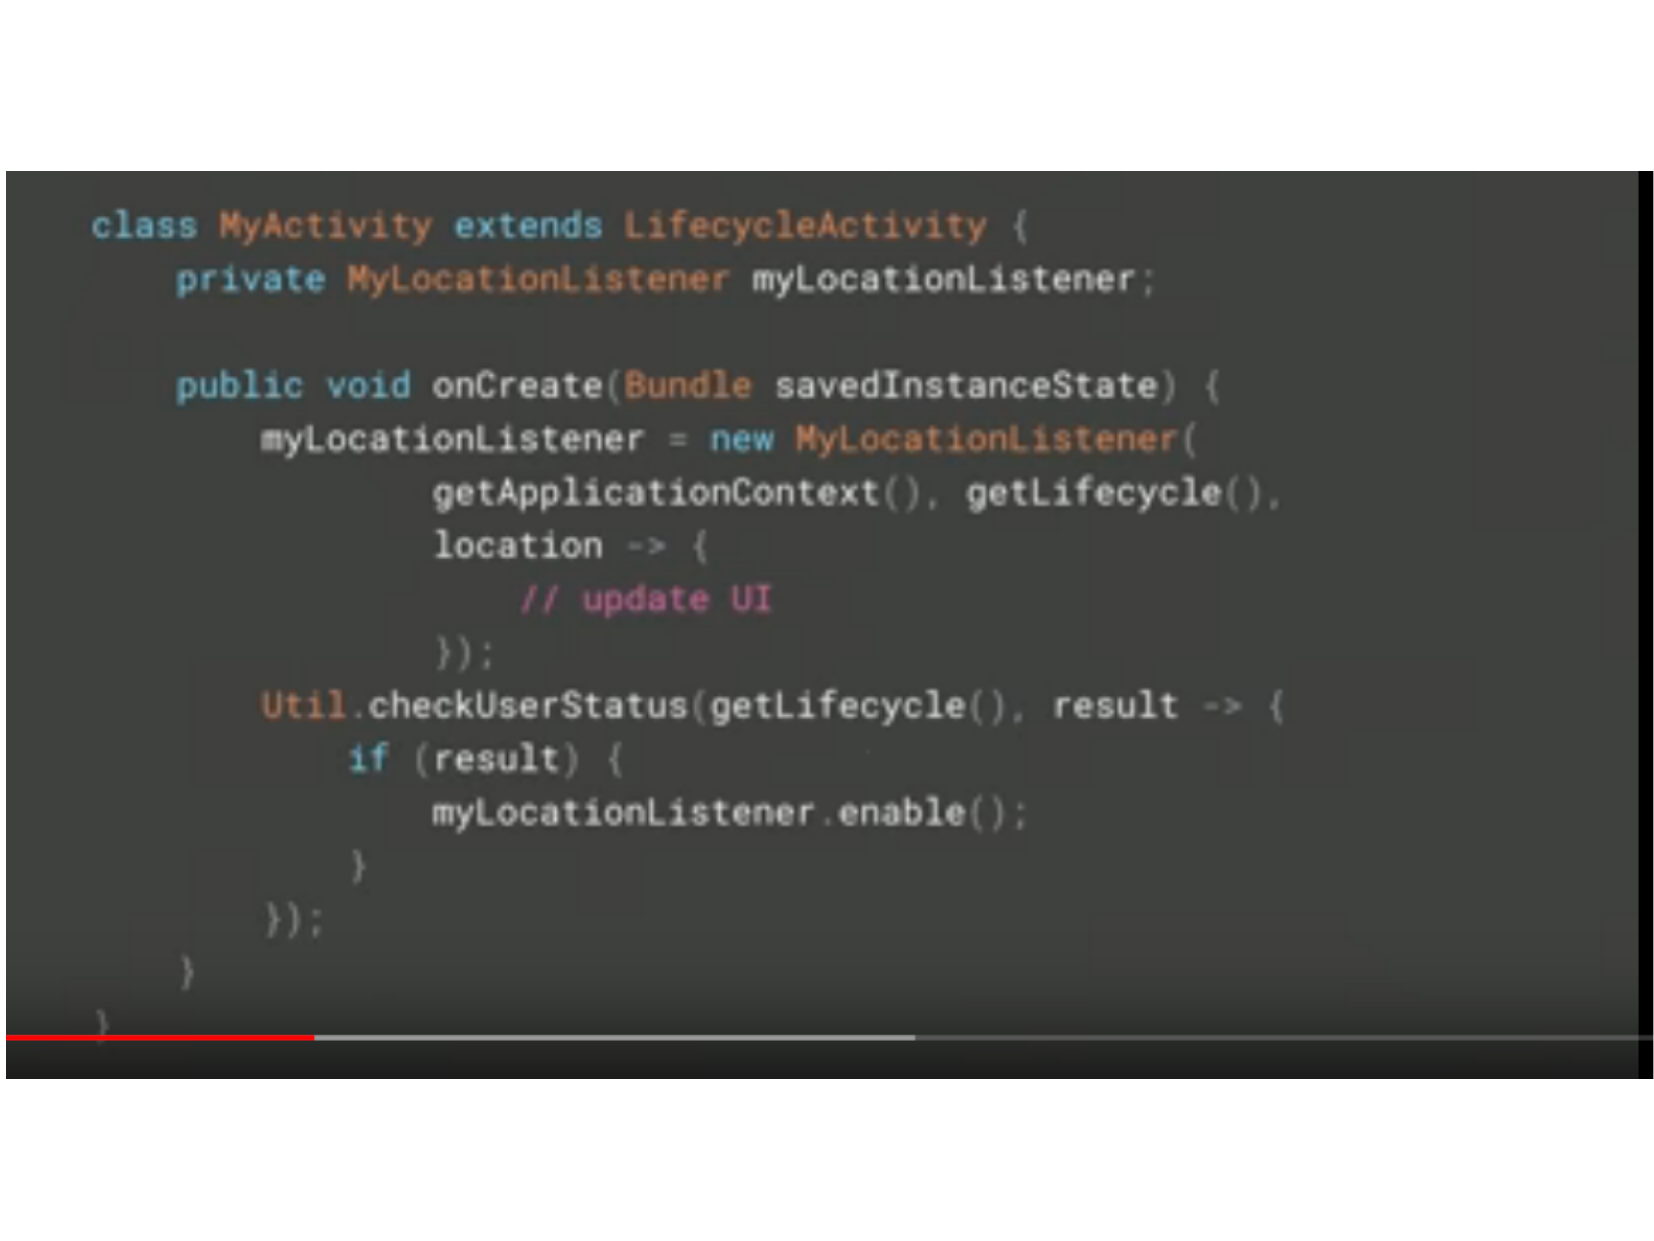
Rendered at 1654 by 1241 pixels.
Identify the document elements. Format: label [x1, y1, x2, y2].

picture [6, 171, 1654, 1079]
